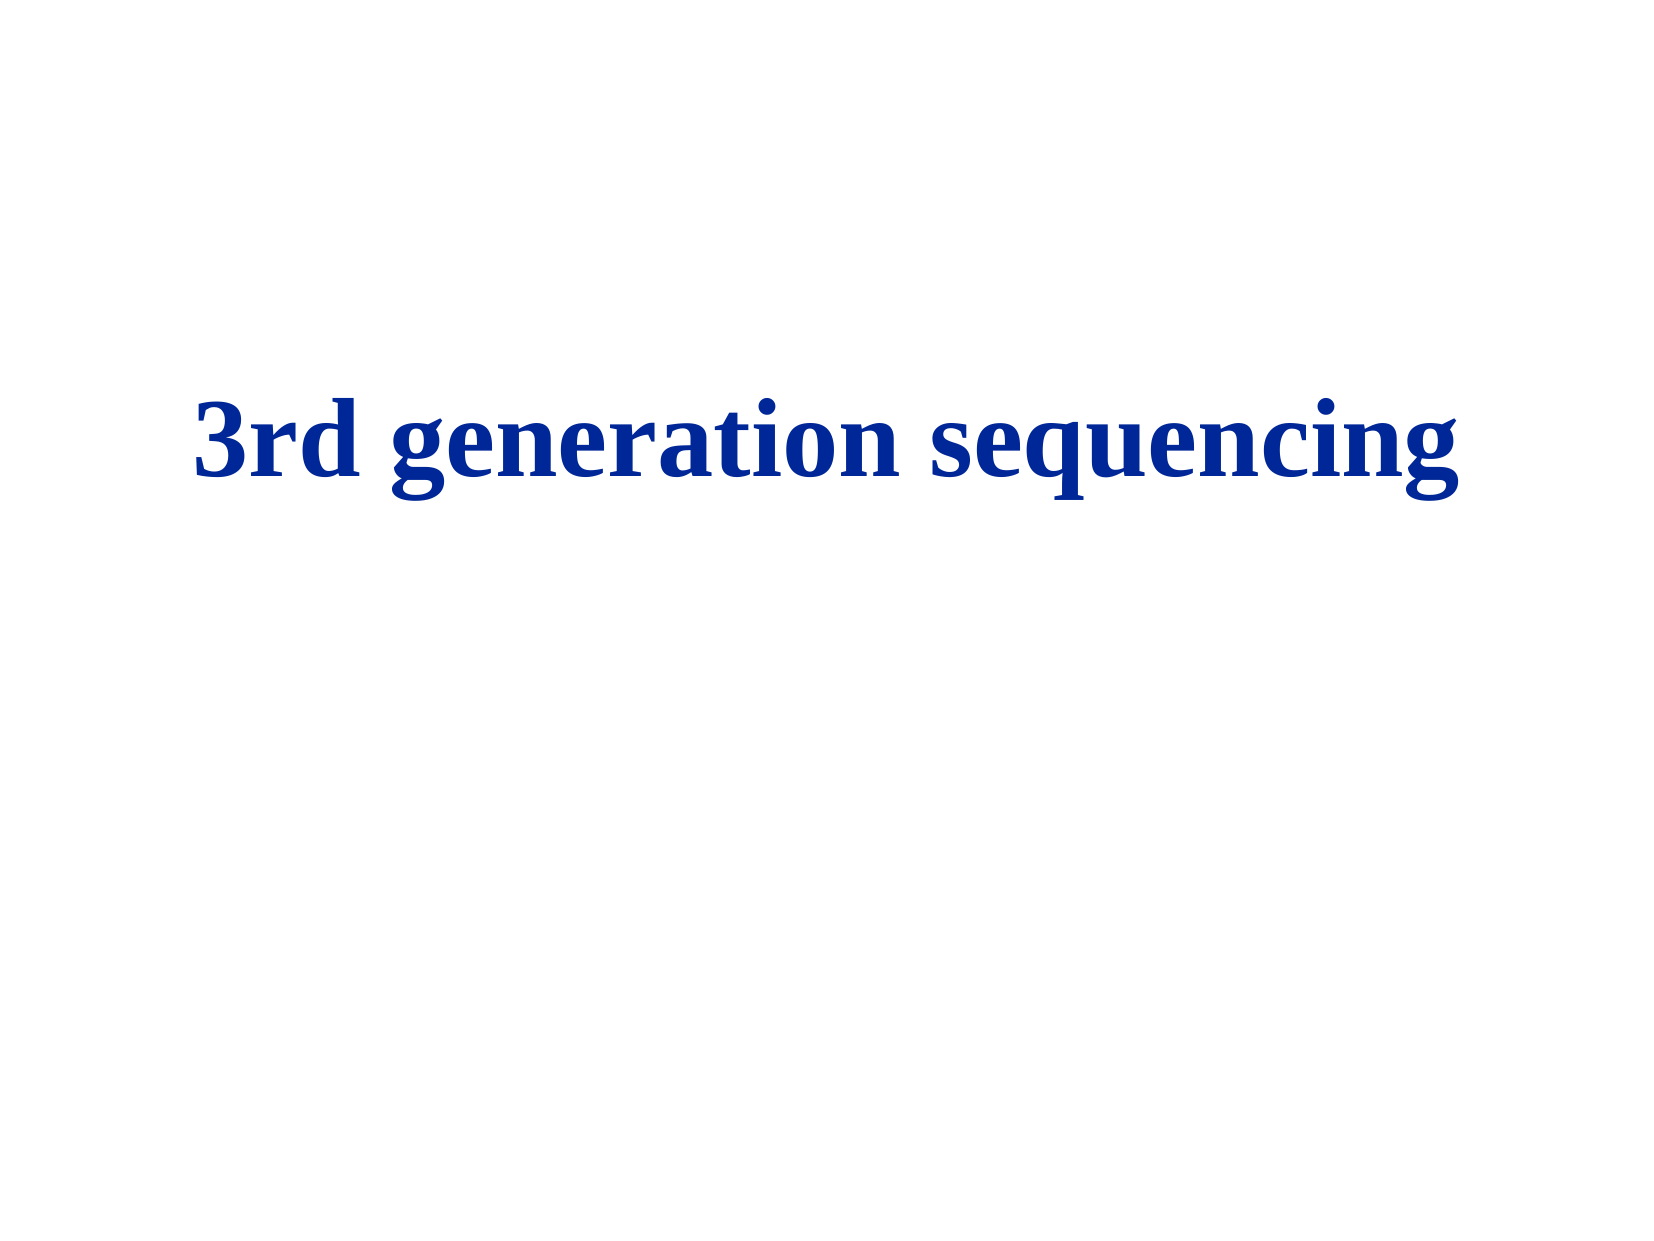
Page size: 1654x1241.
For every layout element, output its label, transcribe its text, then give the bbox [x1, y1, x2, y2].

title 3rd generation sequencing [82, 315, 1571, 563]
